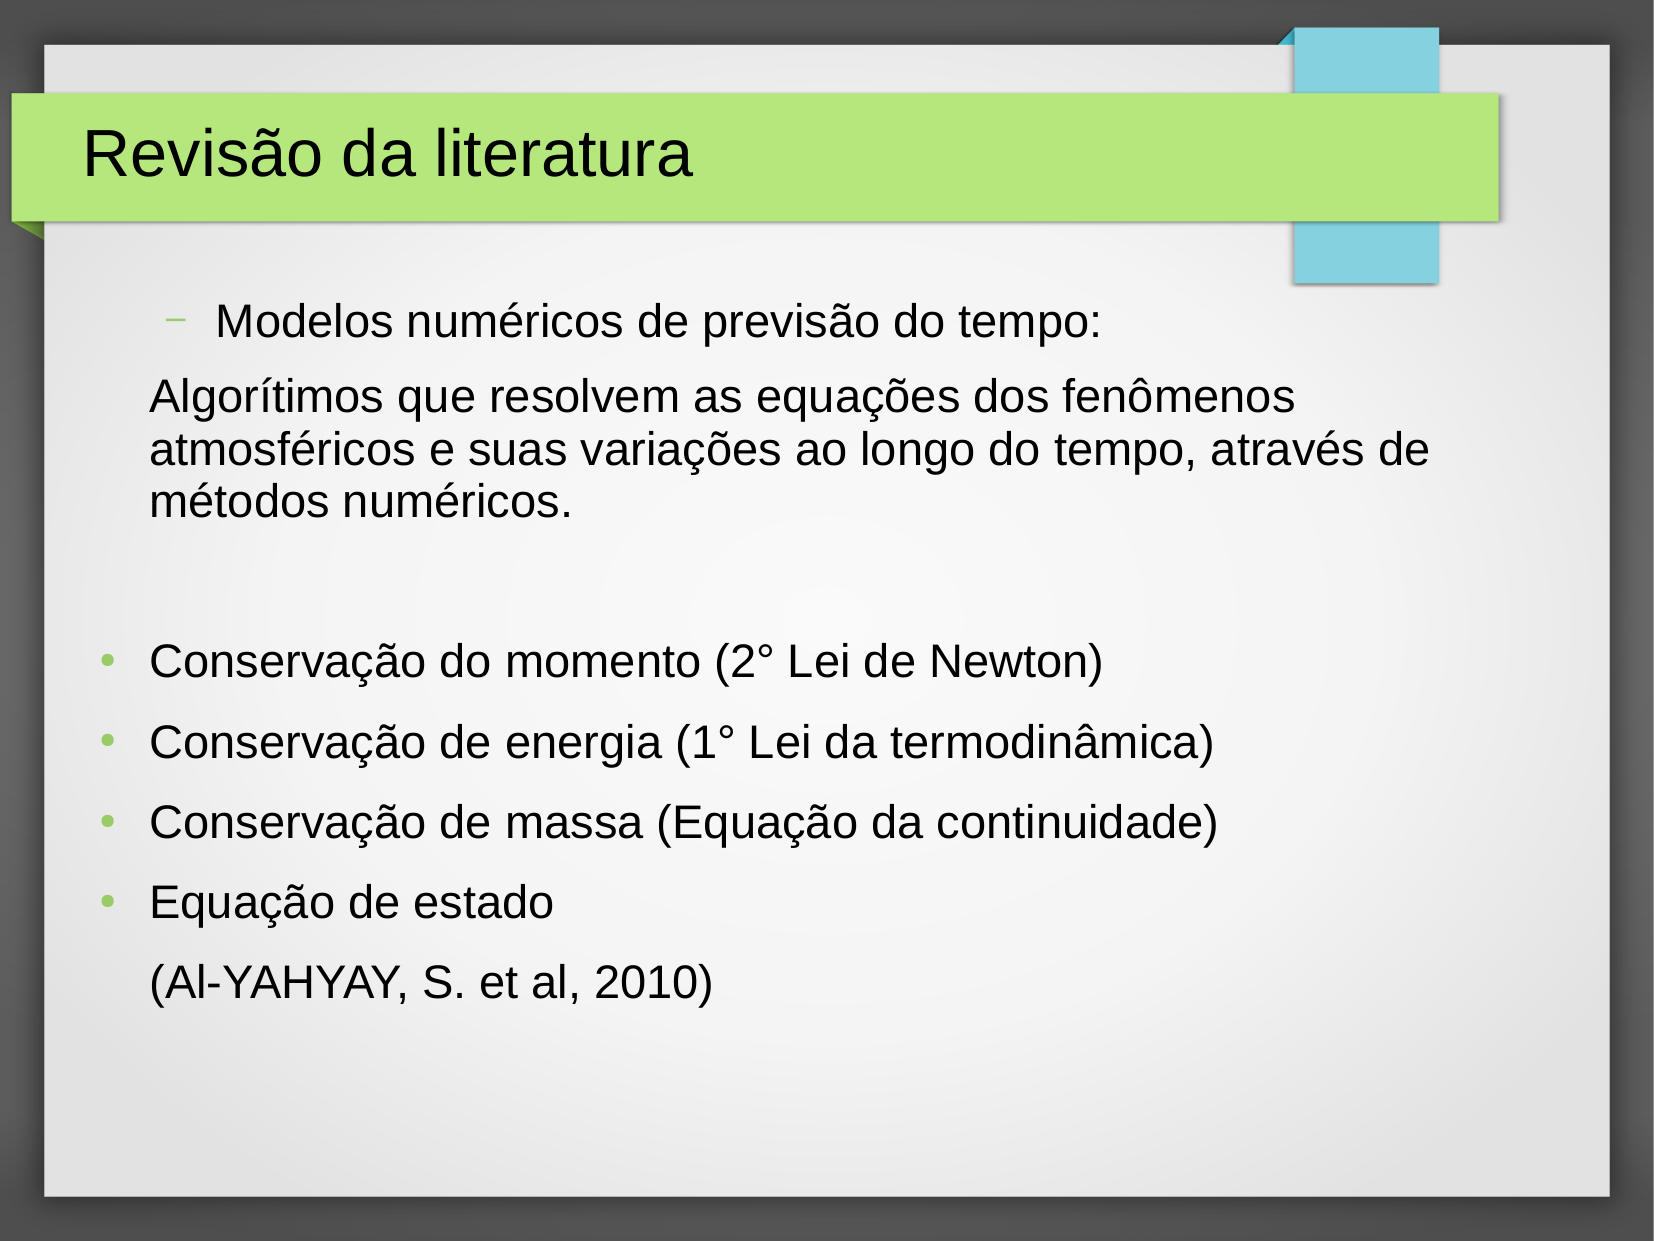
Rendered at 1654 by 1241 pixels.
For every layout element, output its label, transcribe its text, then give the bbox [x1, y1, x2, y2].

list Modelos numéricos de previsão do tempo: Algorítimos que resolvem as equações dos fenômenos atmosféricos e suas variações ao longo do tempo, através de métodos numéricos. Conservação do momento (2° Lei de Newton) Conservação de energia (1° Lei da termodinâmica) Conservação de massa (Equação da continuidade) Equação de estado (Al-YAHYAY, S. et al, 2010) [82, 295, 1571, 1015]
picture [0, 0, 1654, 1241]
title Revisão da literatura [82, 94, 1264, 213]
